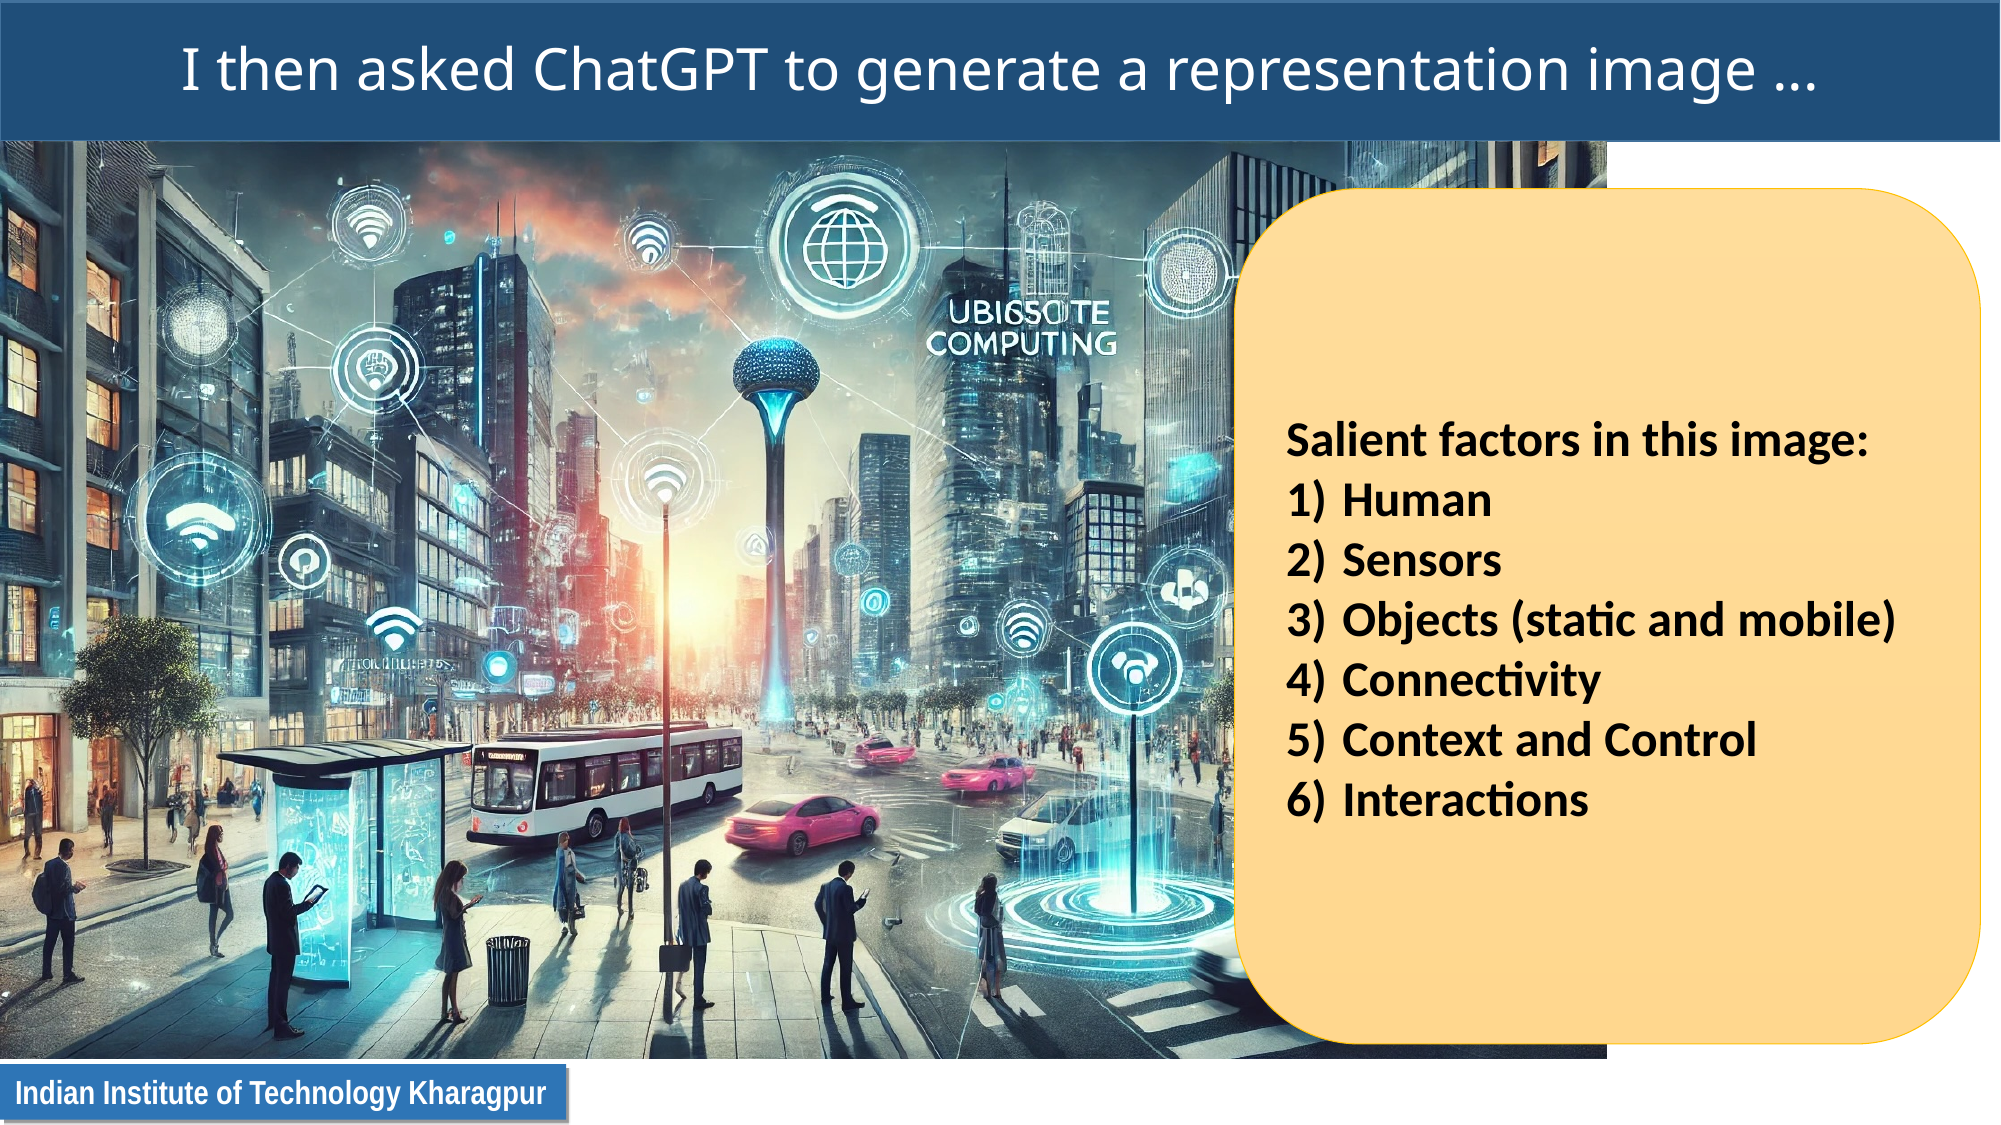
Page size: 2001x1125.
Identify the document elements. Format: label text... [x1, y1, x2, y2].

picture [0, 141, 1607, 1059]
text_box Salient factors in this image: Human Sensors Objects (static and mobile) Connectivity Context and Control Interactions [1234, 188, 1981, 1044]
title I then asked ChatGPT to generate a representation image ... [0, 1, 2000, 141]
